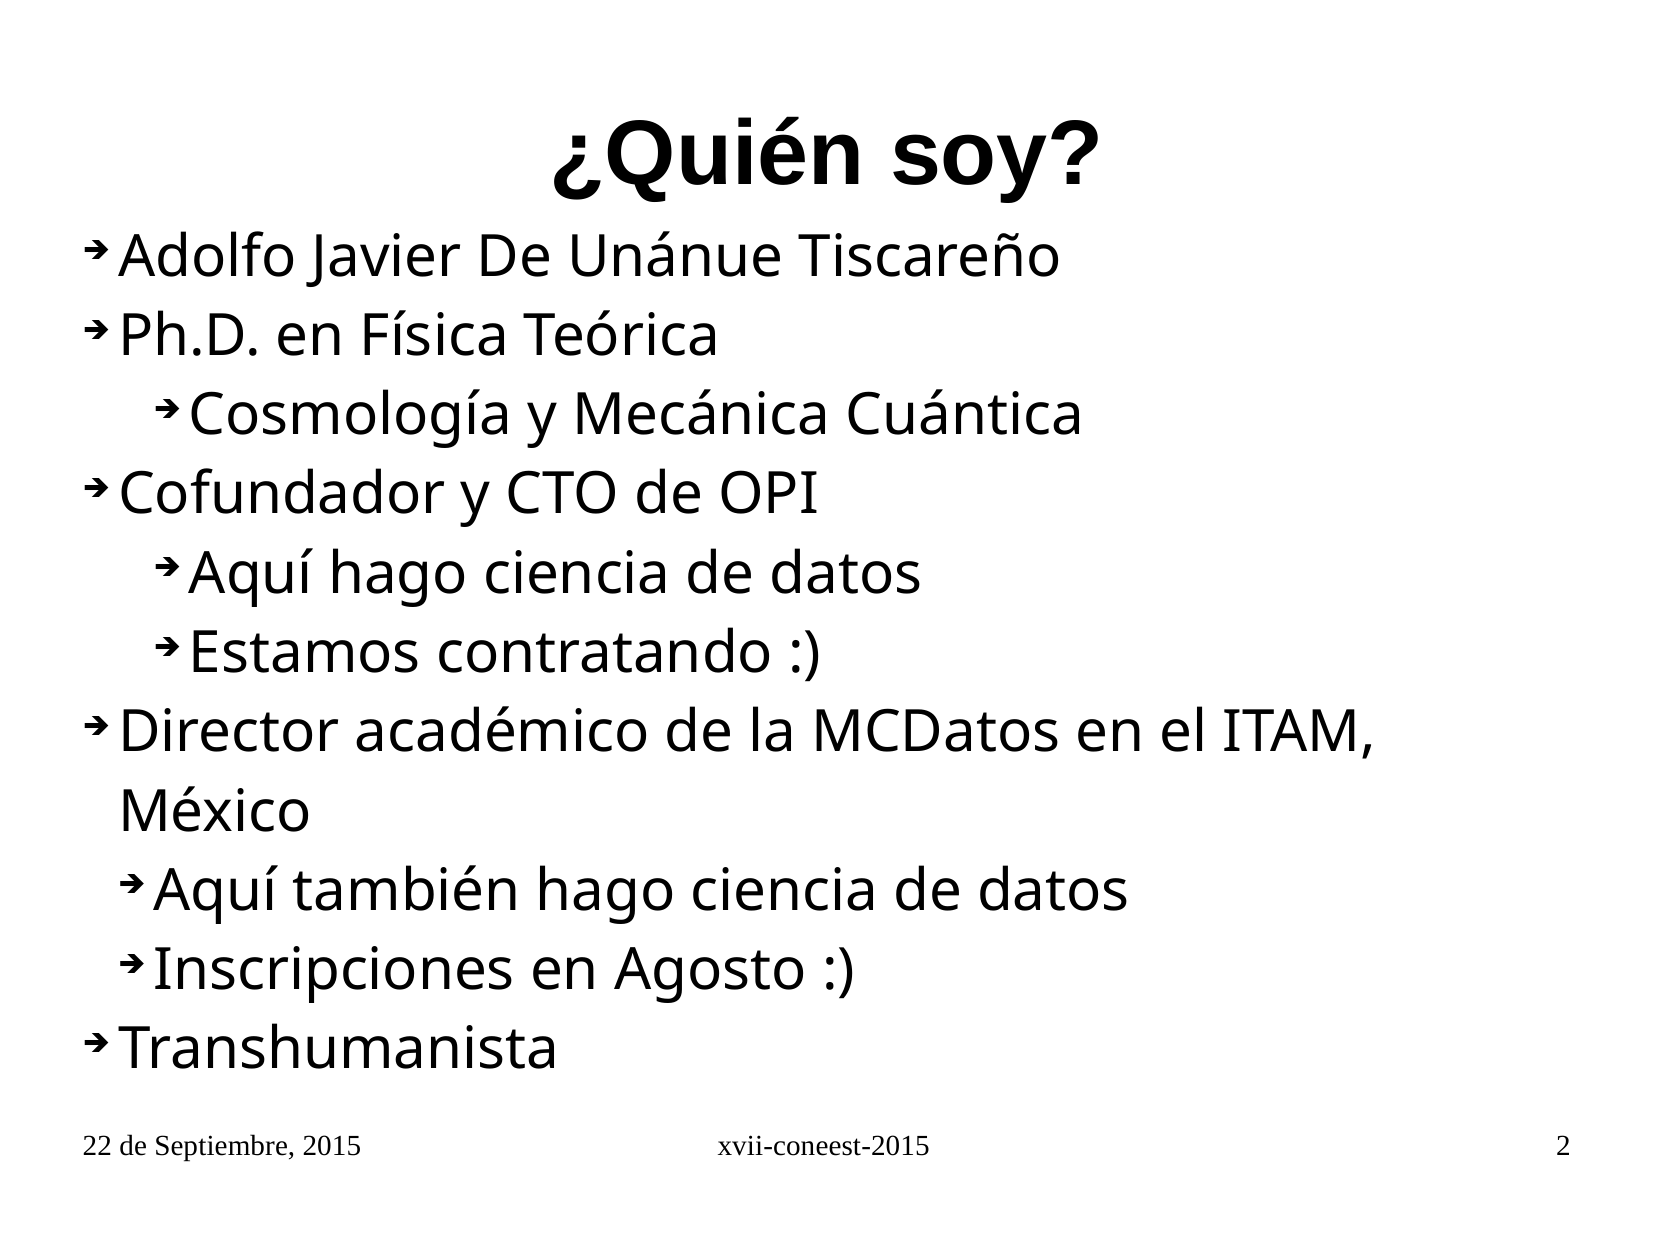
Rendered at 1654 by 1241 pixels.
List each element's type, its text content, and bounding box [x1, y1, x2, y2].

subtitle Adolfo Javier De Unánue Tiscareño Ph.D. en Física Teórica Cosmología y Mecánica Cuántica Cofundador y CTO de OPI Aquí hago ciencia de datos Estamos contratando :) Director académico de la MCDatos en el ITAM, México Aquí también hago ciencia de datos Inscripciones en Agosto :) Transhumanista [82, 290, 1571, 1010]
title ¿Quién soy? [82, 49, 1571, 257]
